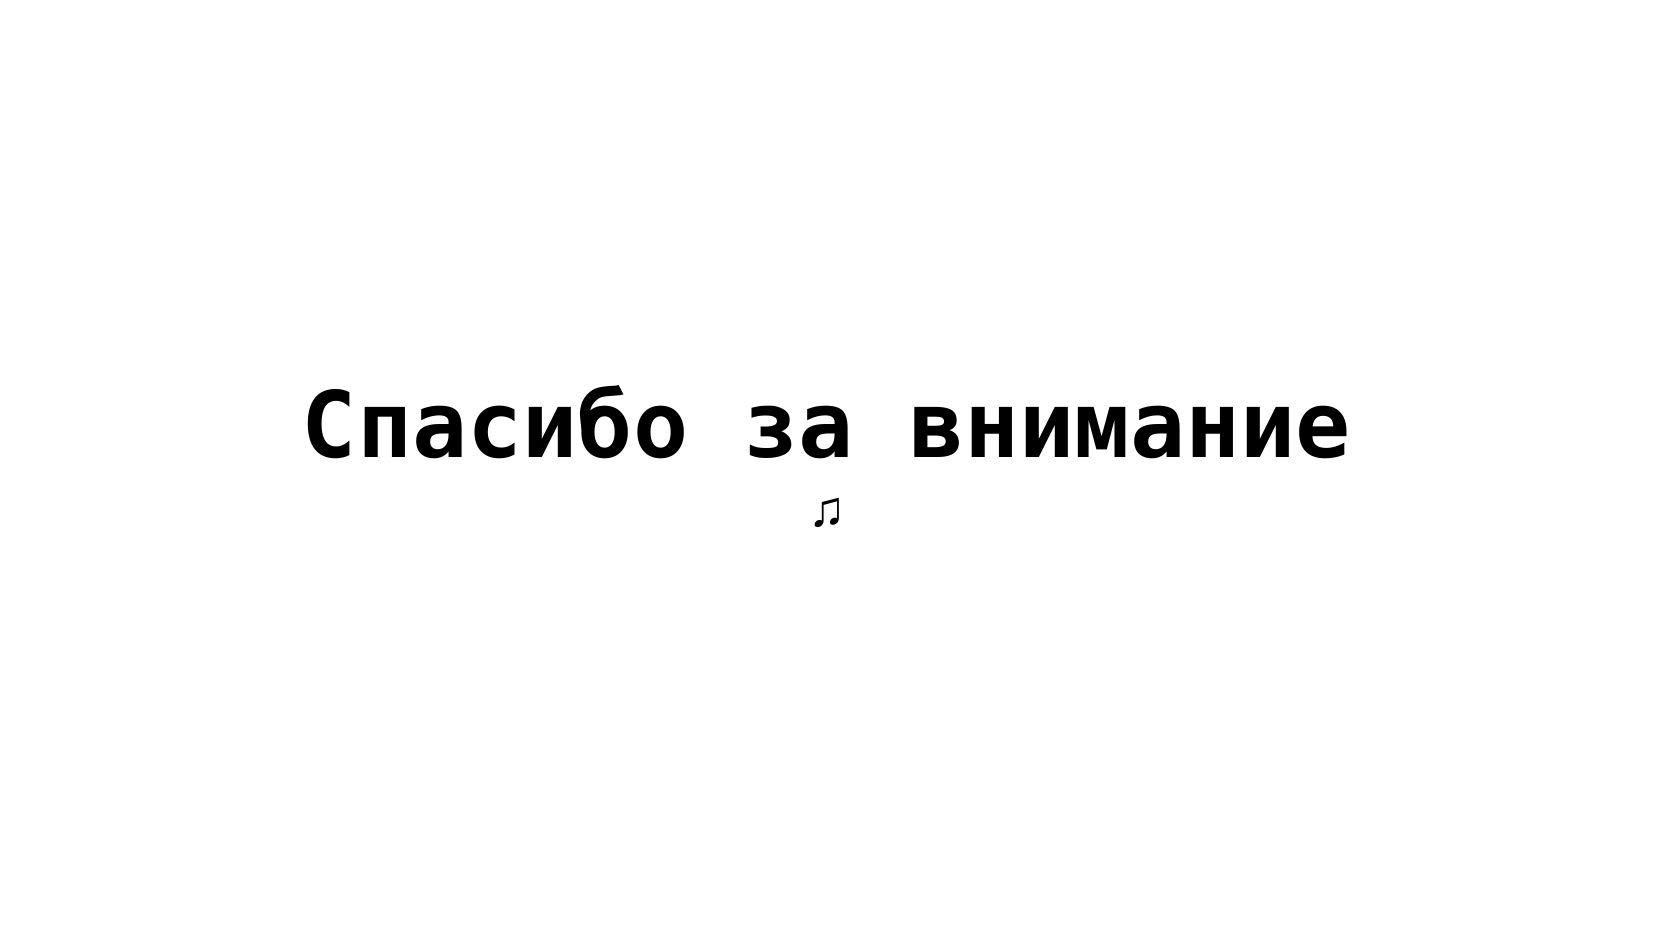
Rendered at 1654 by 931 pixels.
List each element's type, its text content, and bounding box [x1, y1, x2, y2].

subtitle ♫ [206, 476, 1447, 714]
title Спасибо за внимание [206, 152, 1447, 476]
